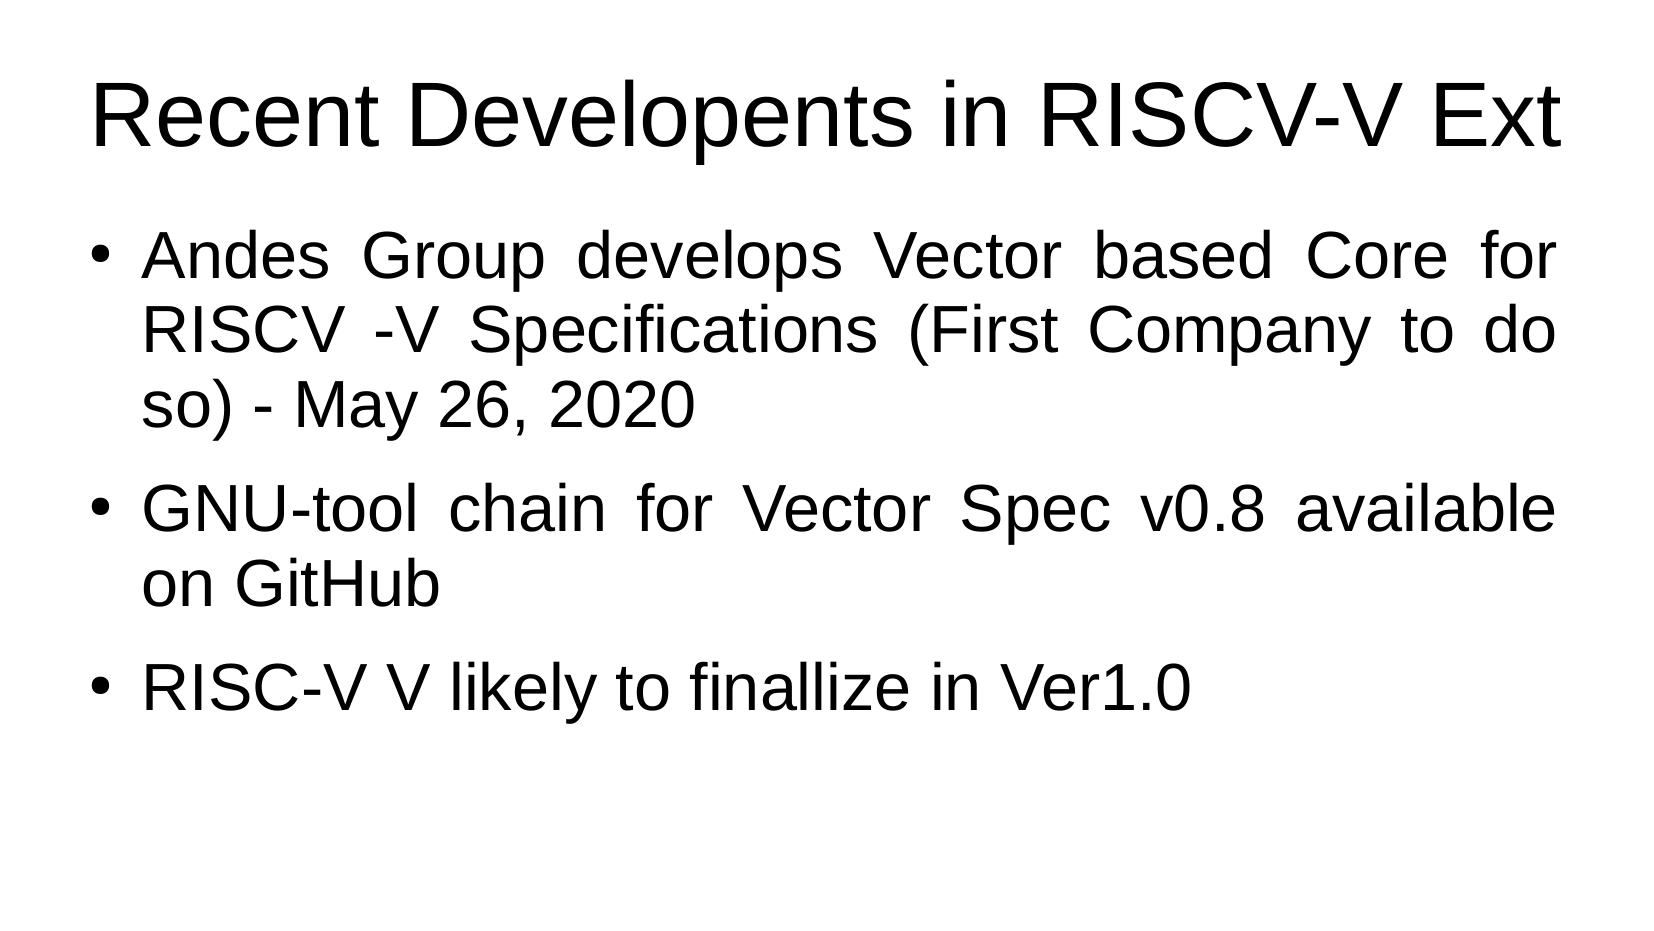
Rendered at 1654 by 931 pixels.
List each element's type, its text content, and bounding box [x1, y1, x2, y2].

title Recent Developents in RISCV-V Ext [82, 37, 1571, 193]
list Andes Group develops Vector based Core for RISCV -V Specifications (First Company to do so) - May 26, 2020 GNU-tool chain for Vector Spec v0.8 available on GitHub RISC-V V likely to finallize in Ver1.0 [70, 217, 1560, 758]
